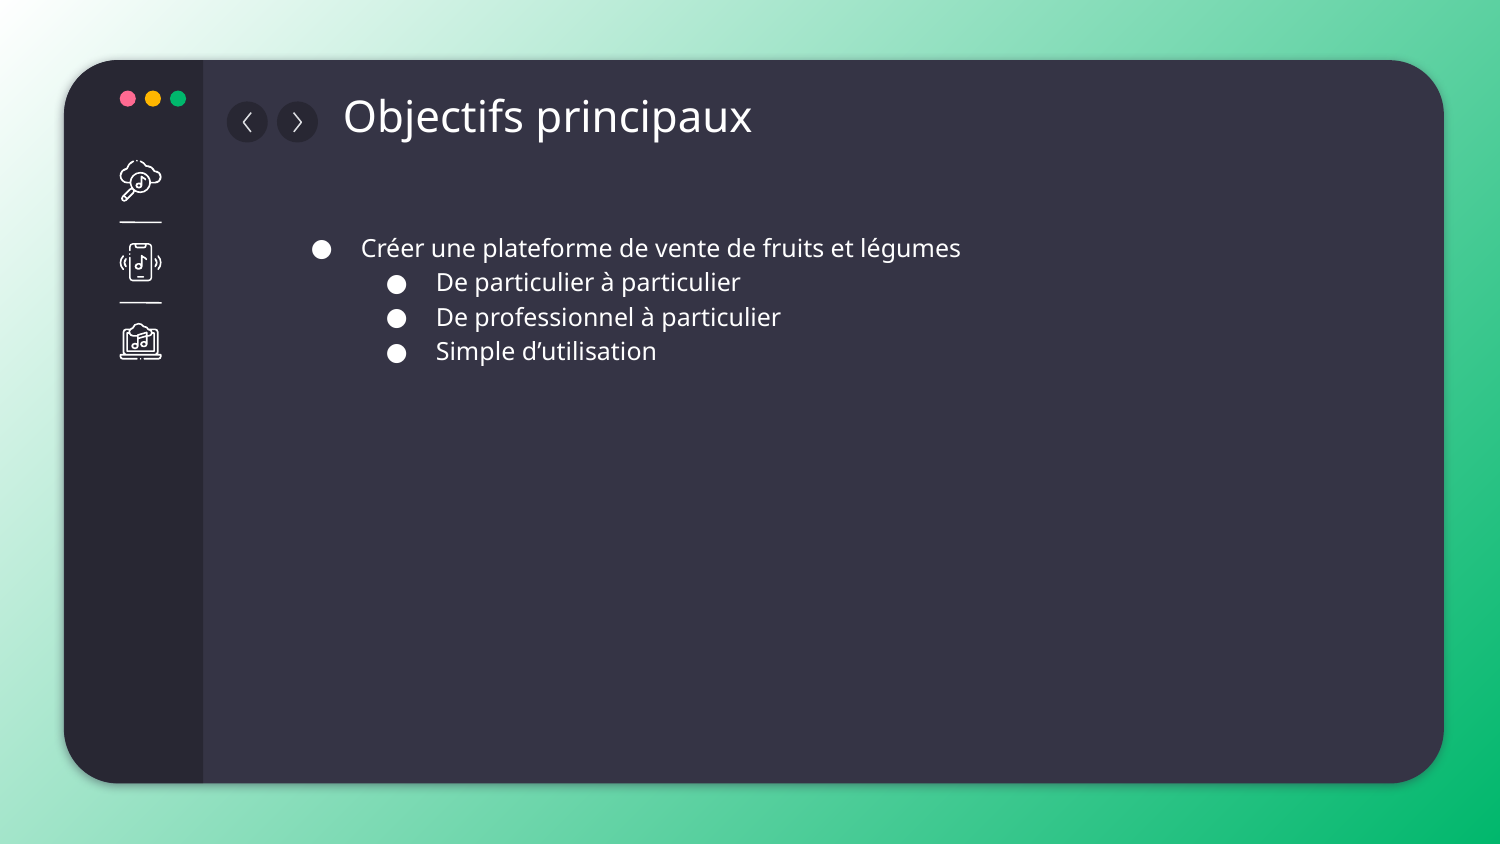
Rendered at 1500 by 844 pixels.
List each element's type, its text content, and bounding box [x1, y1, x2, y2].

text_box [169, 90, 187, 107]
title Objectifs principaux [327, 88, 1382, 190]
text_box [276, 101, 318, 143]
text_box [226, 101, 268, 143]
text_box [119, 322, 162, 360]
list Créer une plateforme de vente de fruits et légumes De particulier à particulier De professionnel à particulier Simple d’utilisation [270, 227, 1382, 740]
text_box [134, 254, 148, 270]
text_box [144, 90, 161, 107]
text_box [129, 243, 153, 282]
text_box [119, 160, 162, 202]
text_box [154, 255, 162, 271]
text_box [119, 90, 136, 107]
text_box [119, 255, 127, 271]
